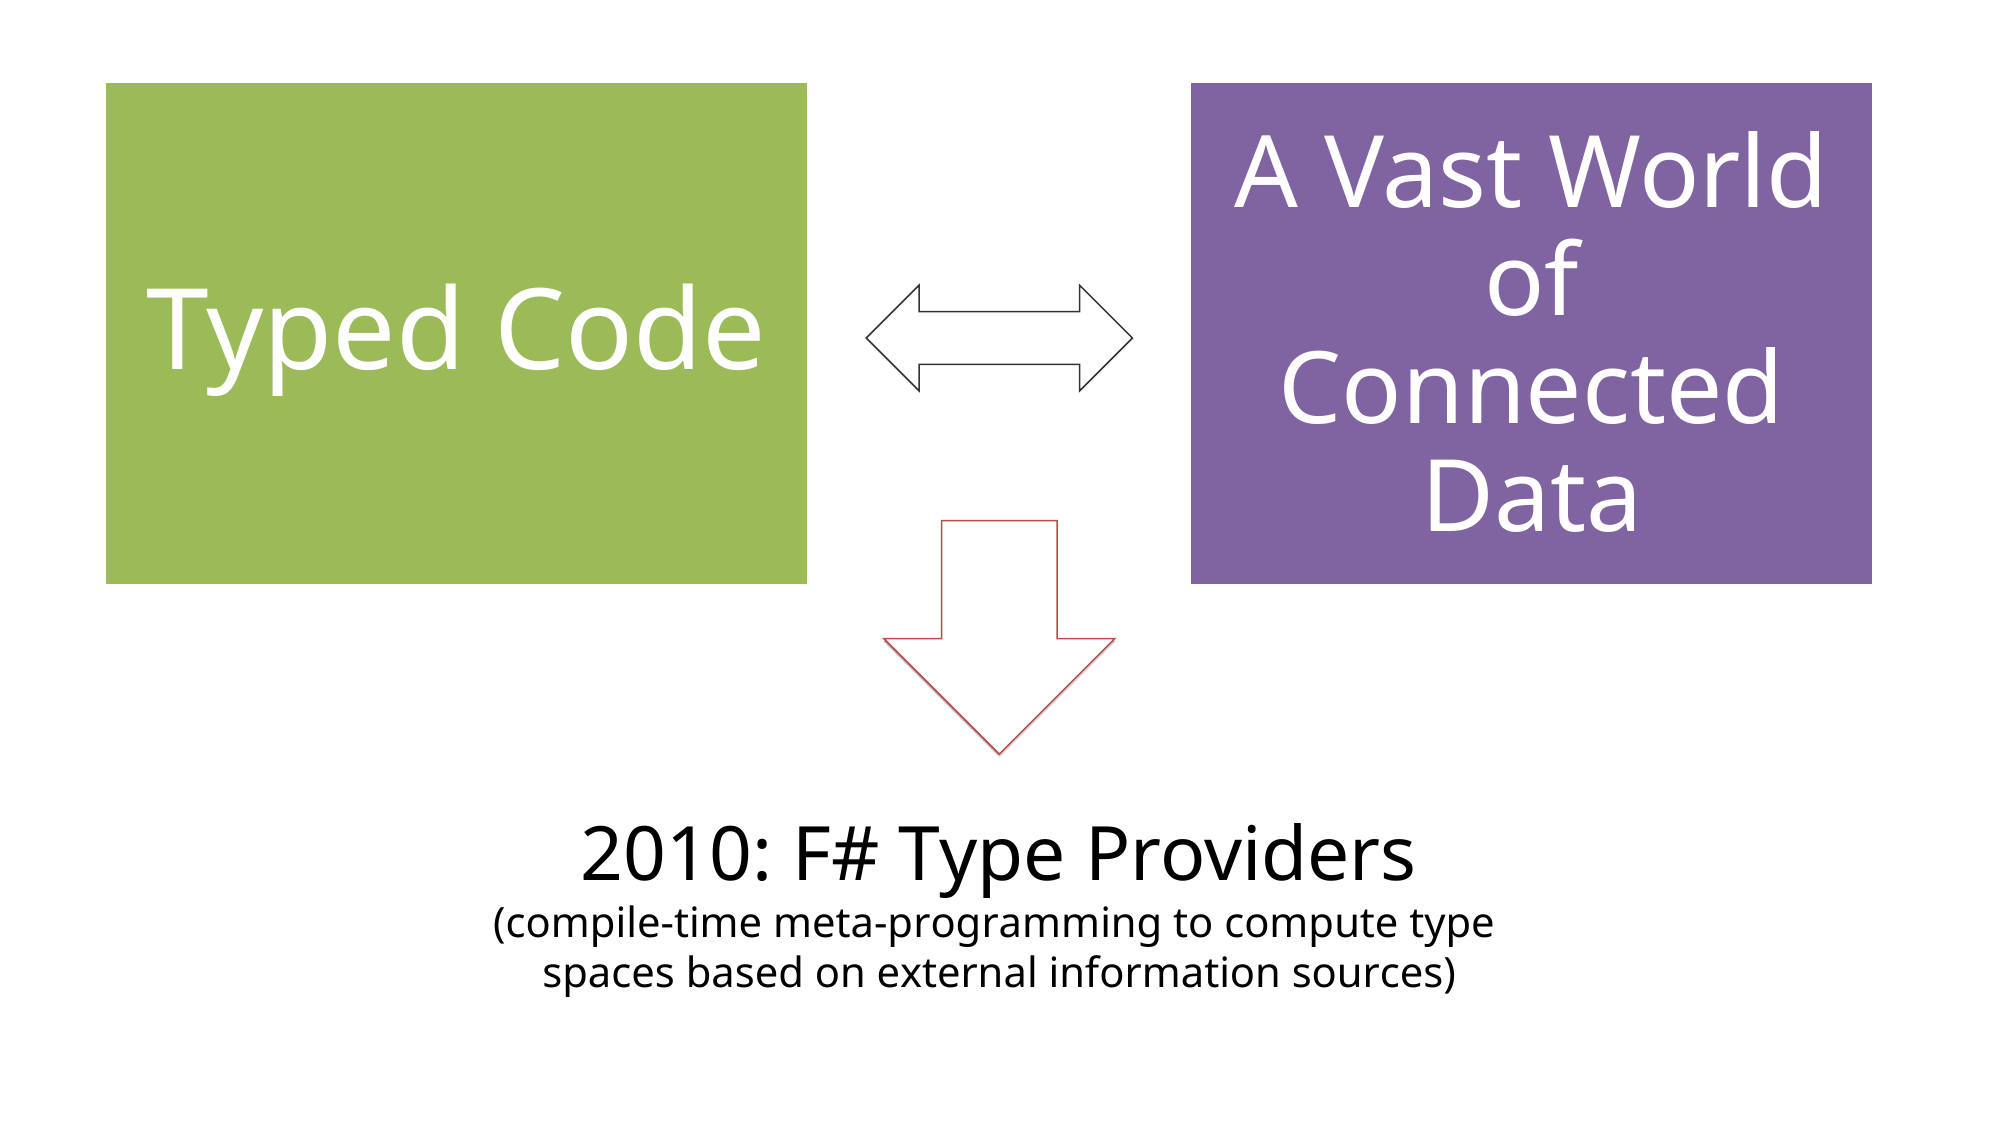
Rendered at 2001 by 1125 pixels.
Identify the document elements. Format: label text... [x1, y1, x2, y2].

text_box [883, 520, 1115, 755]
text_box Typed Code [103, 80, 810, 587]
text_box A Vast World of Connected Data [1189, 80, 1874, 587]
text_box 2010: F# Type Providers (compile-time meta-programming to compute type spaces based on external information sources) [528, 805, 1470, 998]
